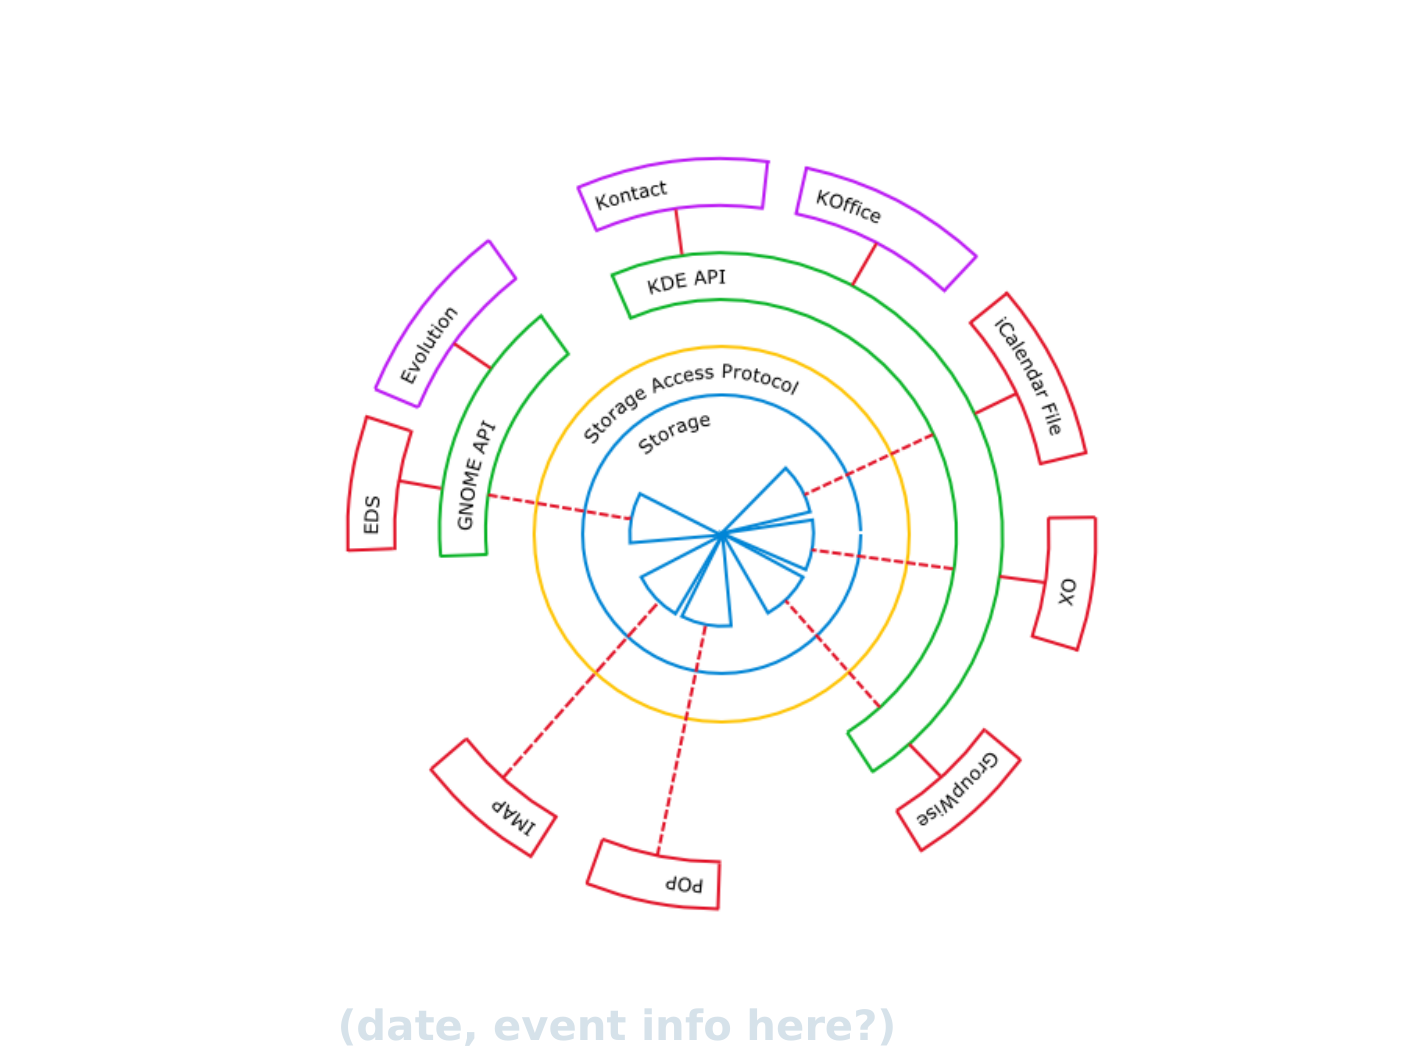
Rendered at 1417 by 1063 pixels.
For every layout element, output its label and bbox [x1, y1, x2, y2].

picture [300, 112, 1144, 957]
